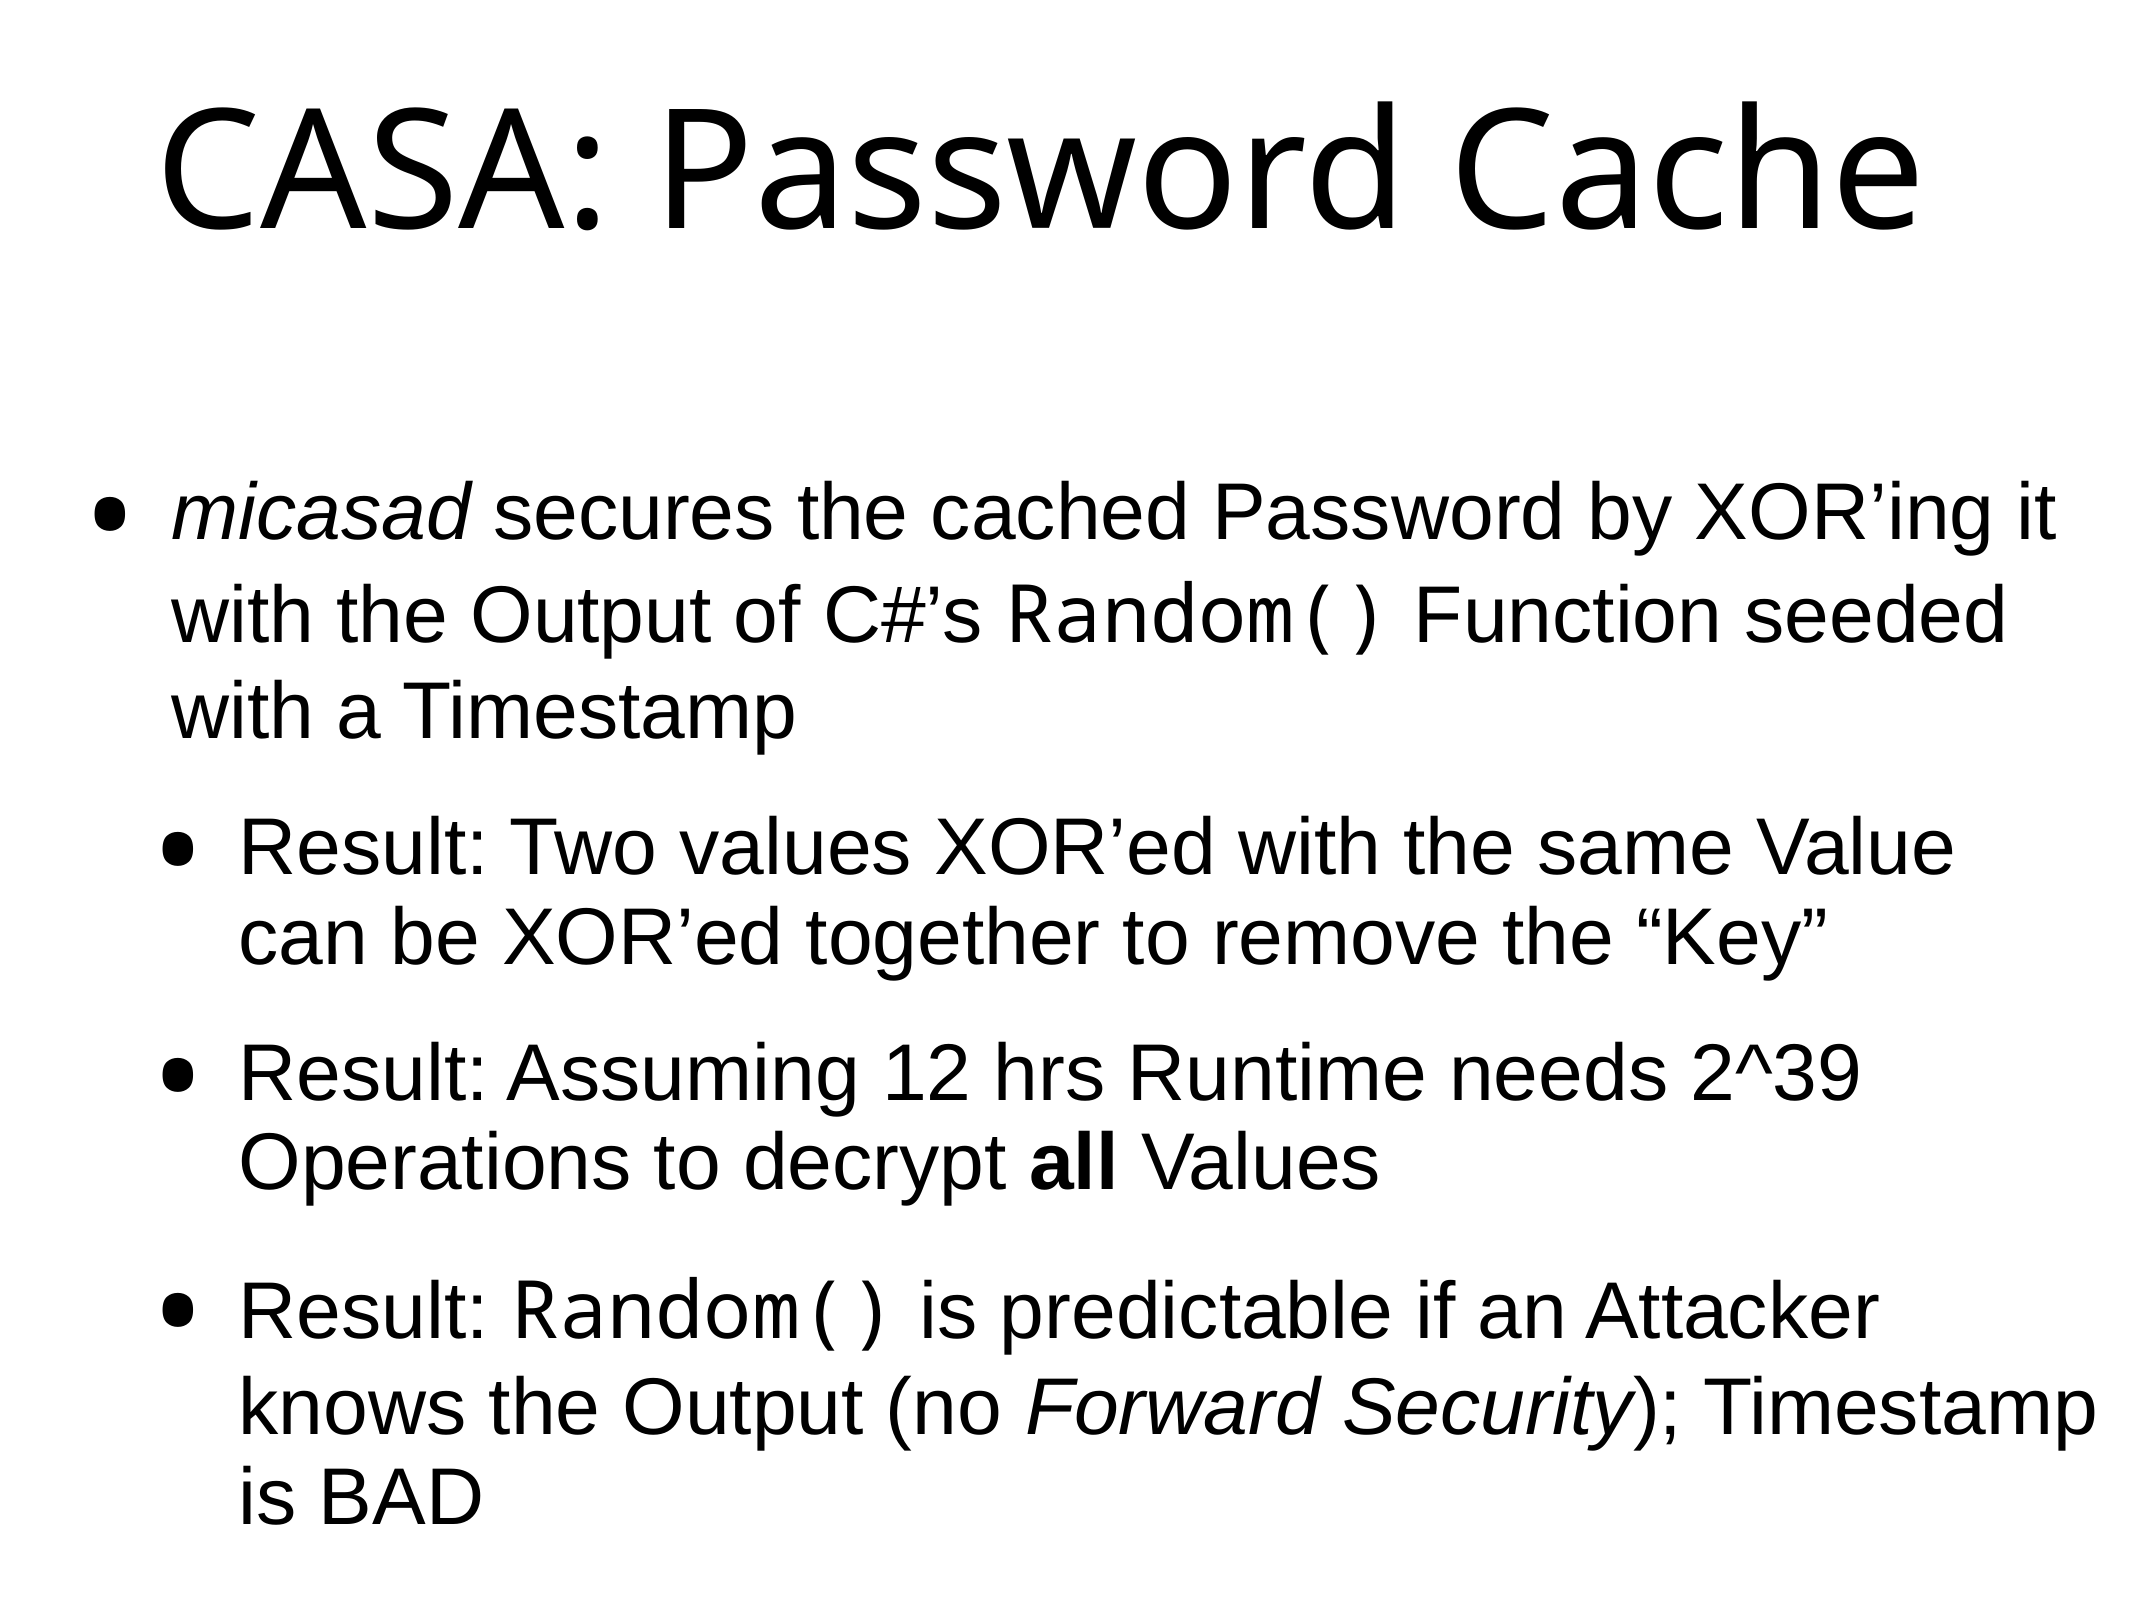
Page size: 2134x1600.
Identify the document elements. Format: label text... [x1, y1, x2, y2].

title CASA: Password Cache [59, 31, 2067, 296]
list micasad secures the cached Password by XOR’ing it with the Output of C#’s Random() Function seeded with a Timestamp Result: Two values XOR’ed with the same Value can be XOR’ed together to remove the “Key” Result: Assuming 12 hrs Runtime needs 2^39 Operations to decrypt all Values Result: Random() is predictable if an Attacker knows the Output (no Forward Security); Timestamp is BAD [29, 454, 2113, 1555]
